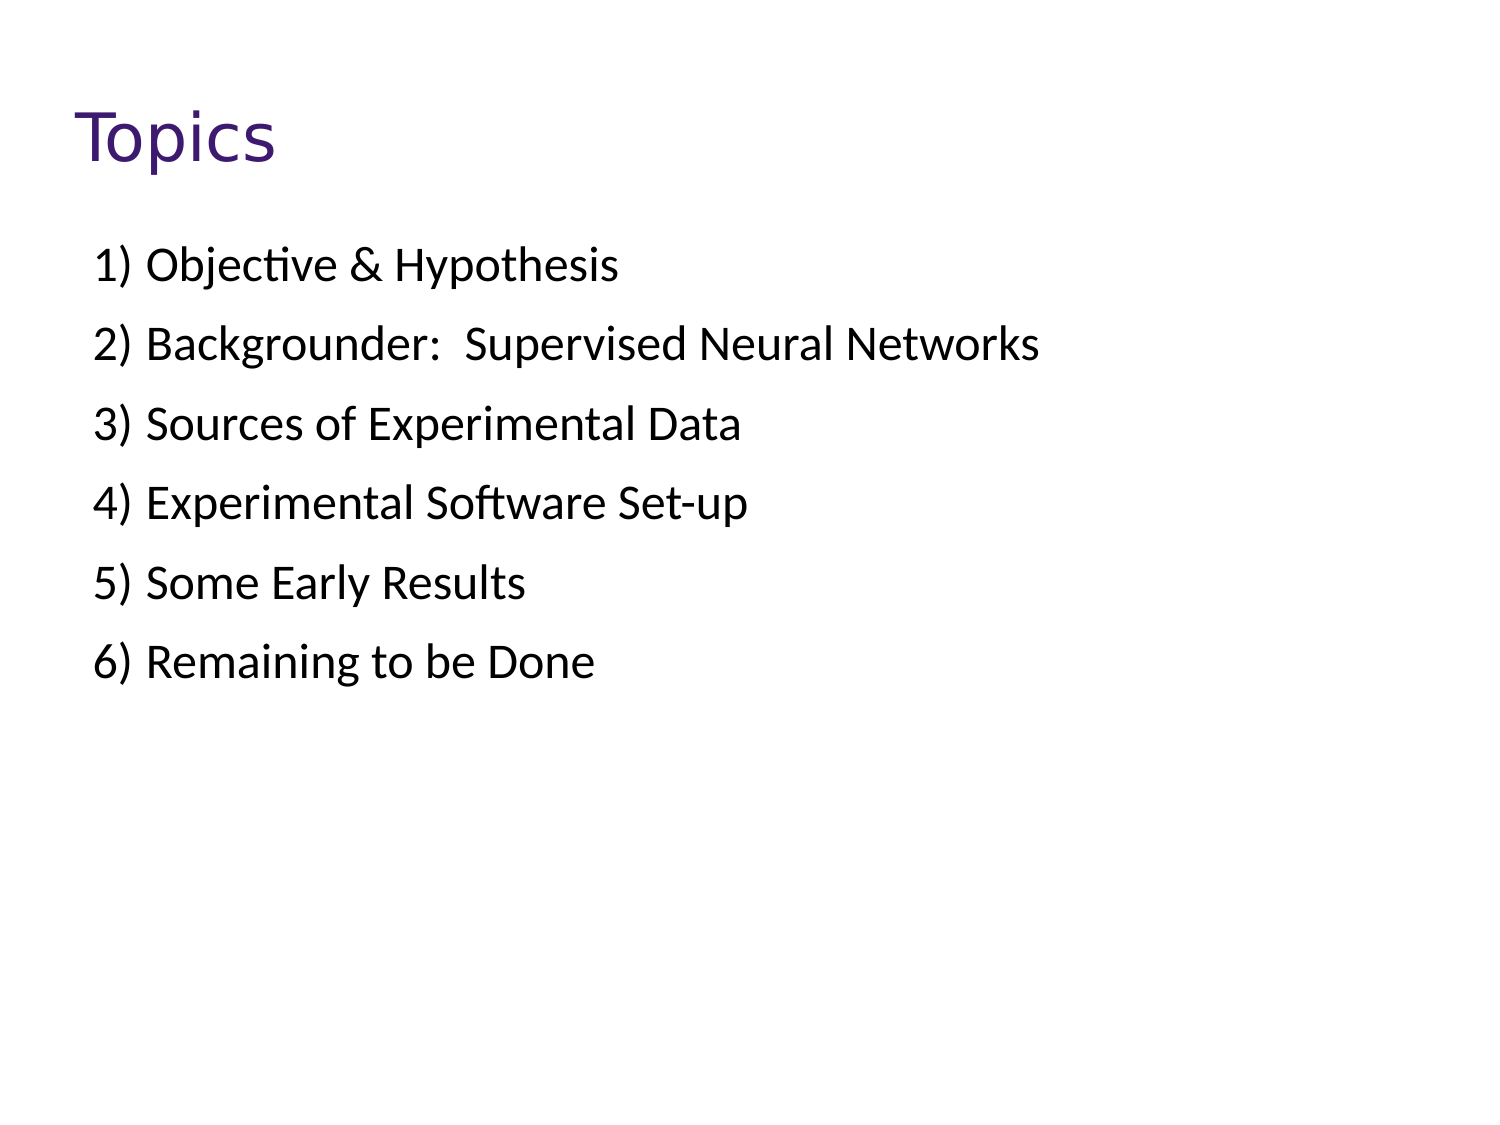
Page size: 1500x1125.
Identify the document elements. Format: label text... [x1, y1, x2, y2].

title Topics [75, 45, 1247, 233]
list Objective & Hypothesis Backgrounder: Supervised Neural Networks Sources of Experimental Data Experimental Software Set-up Some Early Results Remaining to be Done [75, 243, 1247, 1005]
